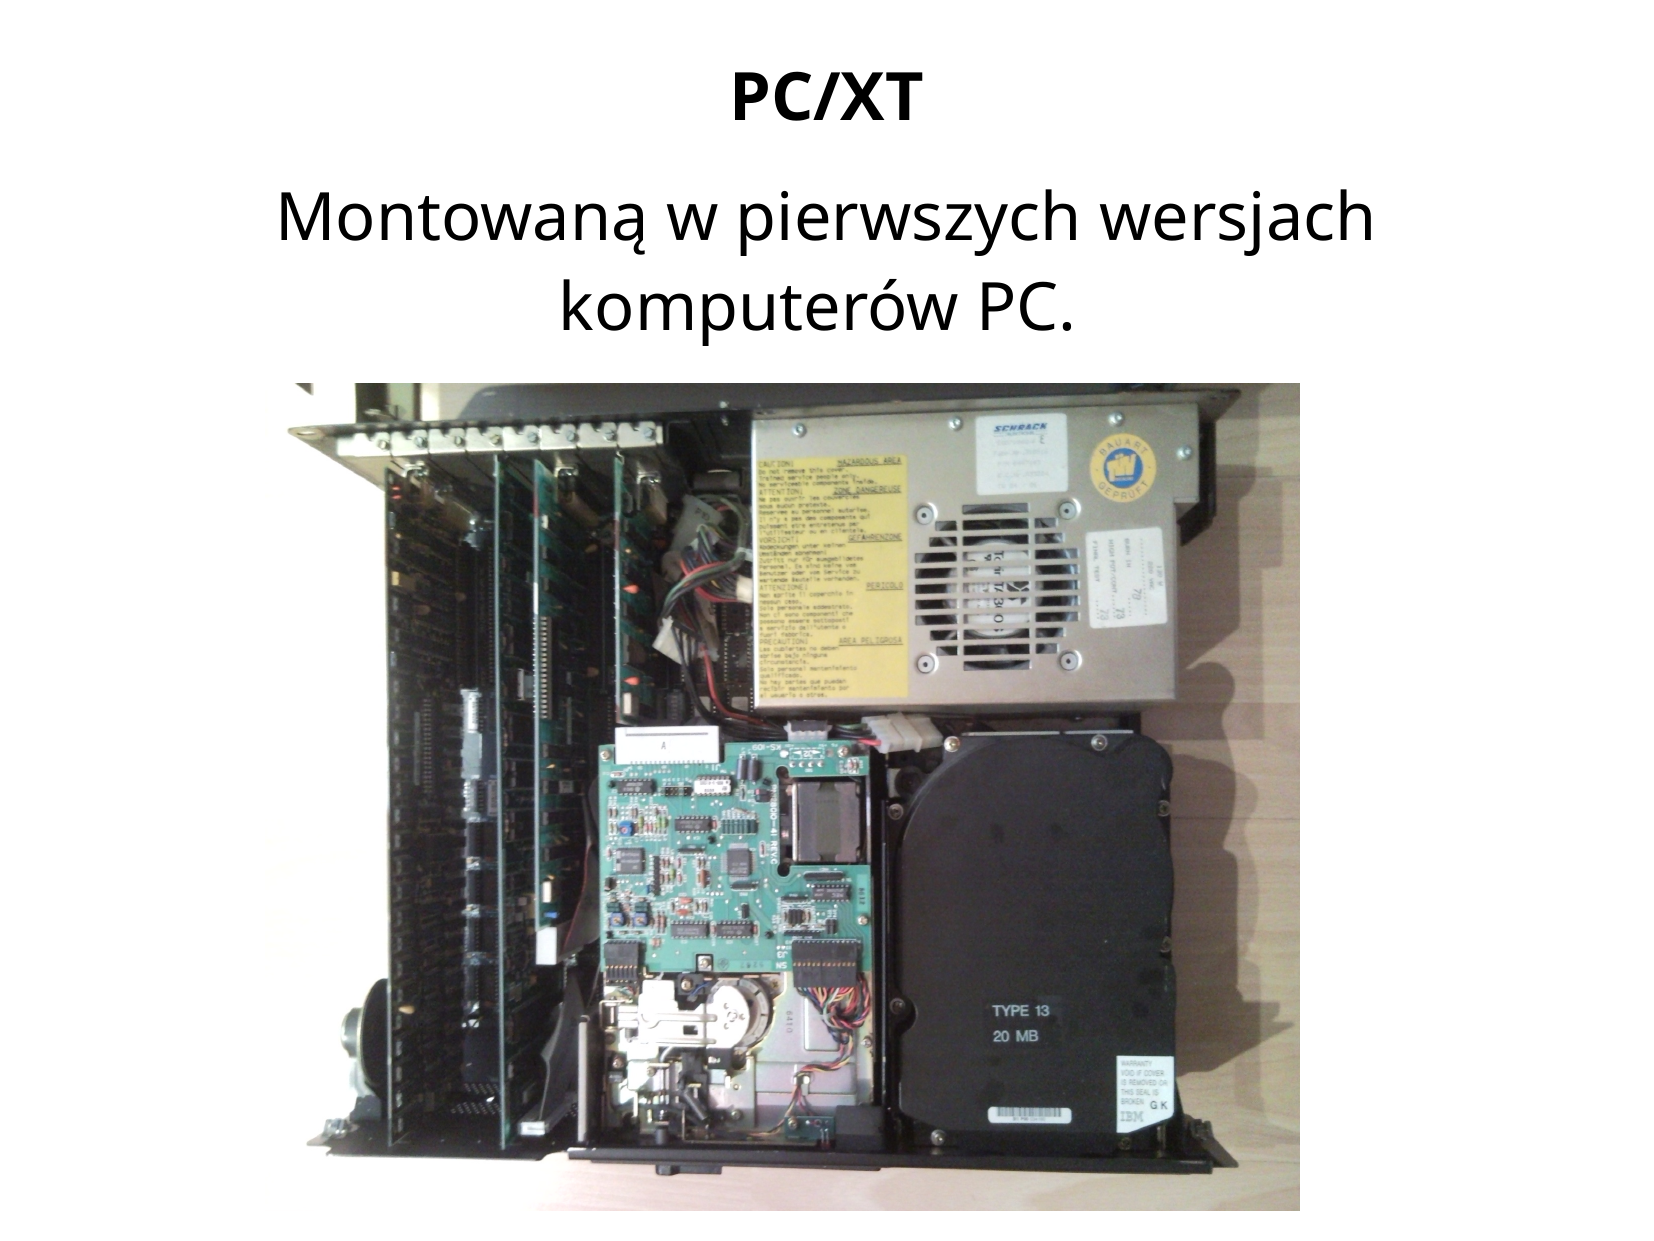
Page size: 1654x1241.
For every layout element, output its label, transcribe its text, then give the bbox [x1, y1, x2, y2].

subtitle PC/XT Montowaną w pierwszych wersjach komputerów PC. [82, 49, 1571, 1109]
picture [265, 383, 1300, 1211]
